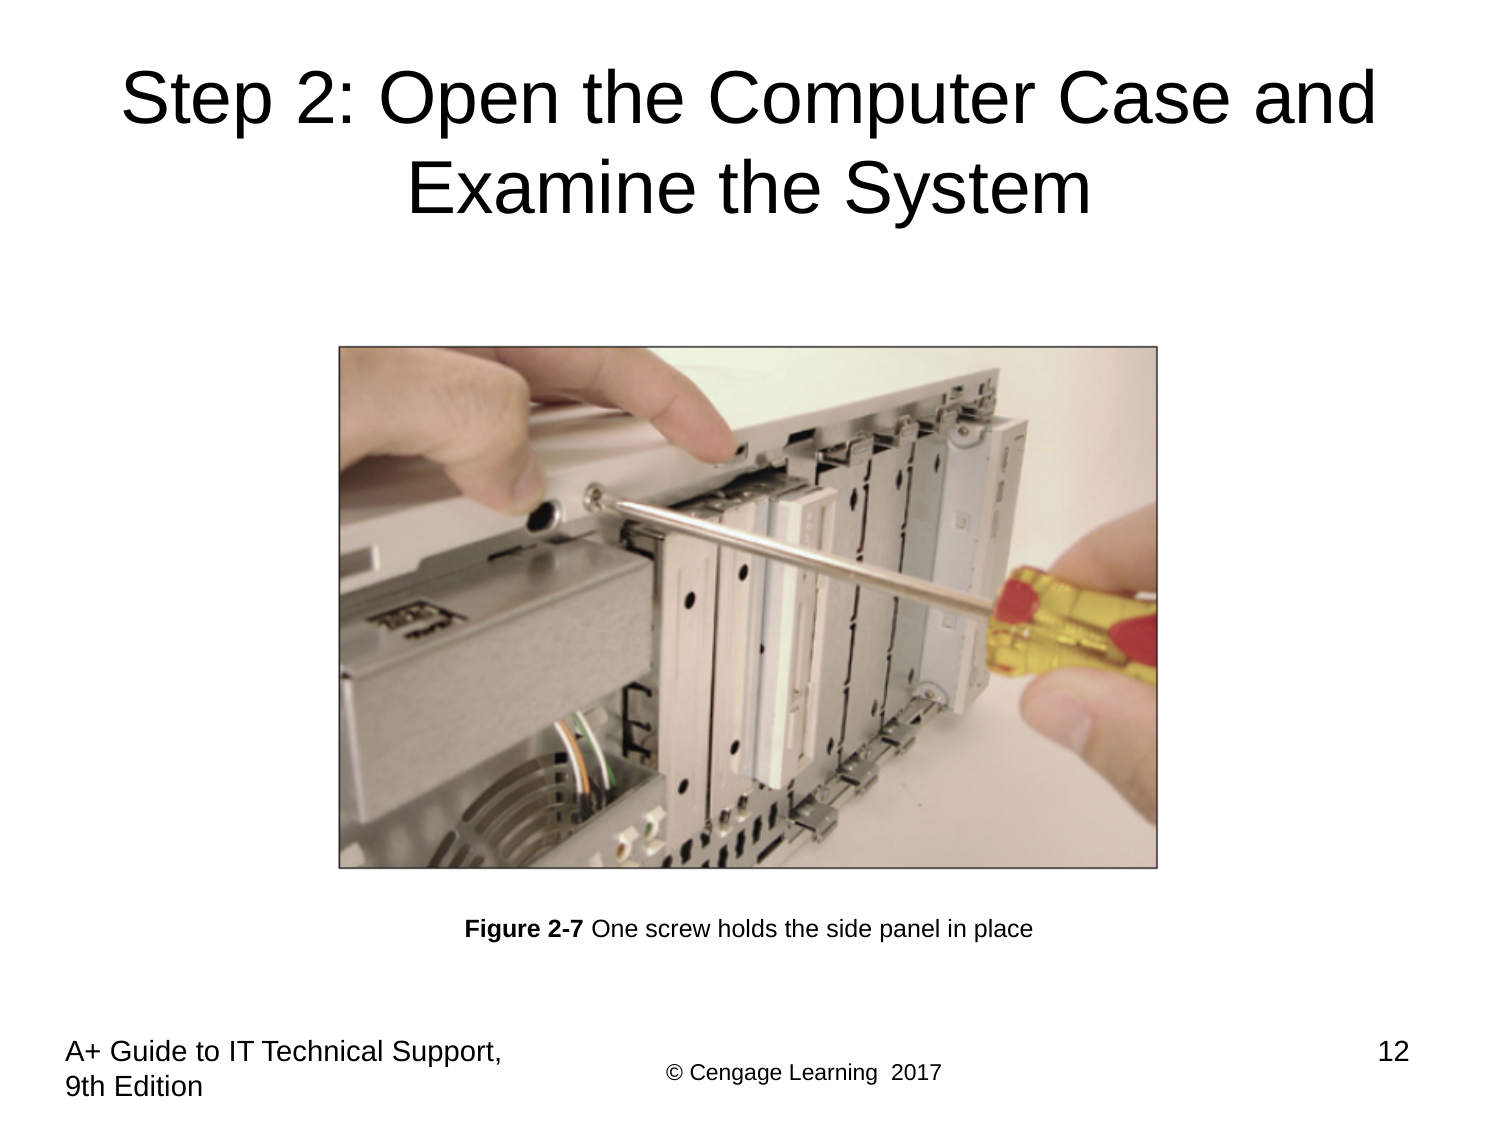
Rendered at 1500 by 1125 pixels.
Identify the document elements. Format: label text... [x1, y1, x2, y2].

footer A+ Guide to IT Technical Support, 9th Edition [50, 1025, 550, 1104]
slide_number <number> [1074, 1024, 1425, 1103]
text_box Figure 2-7 One screw holds the side panel in place [449, 905, 1051, 950]
picture [331, 337, 1169, 877]
title Step 2: Open the Computer Case and Examine the System [75, 45, 1425, 233]
